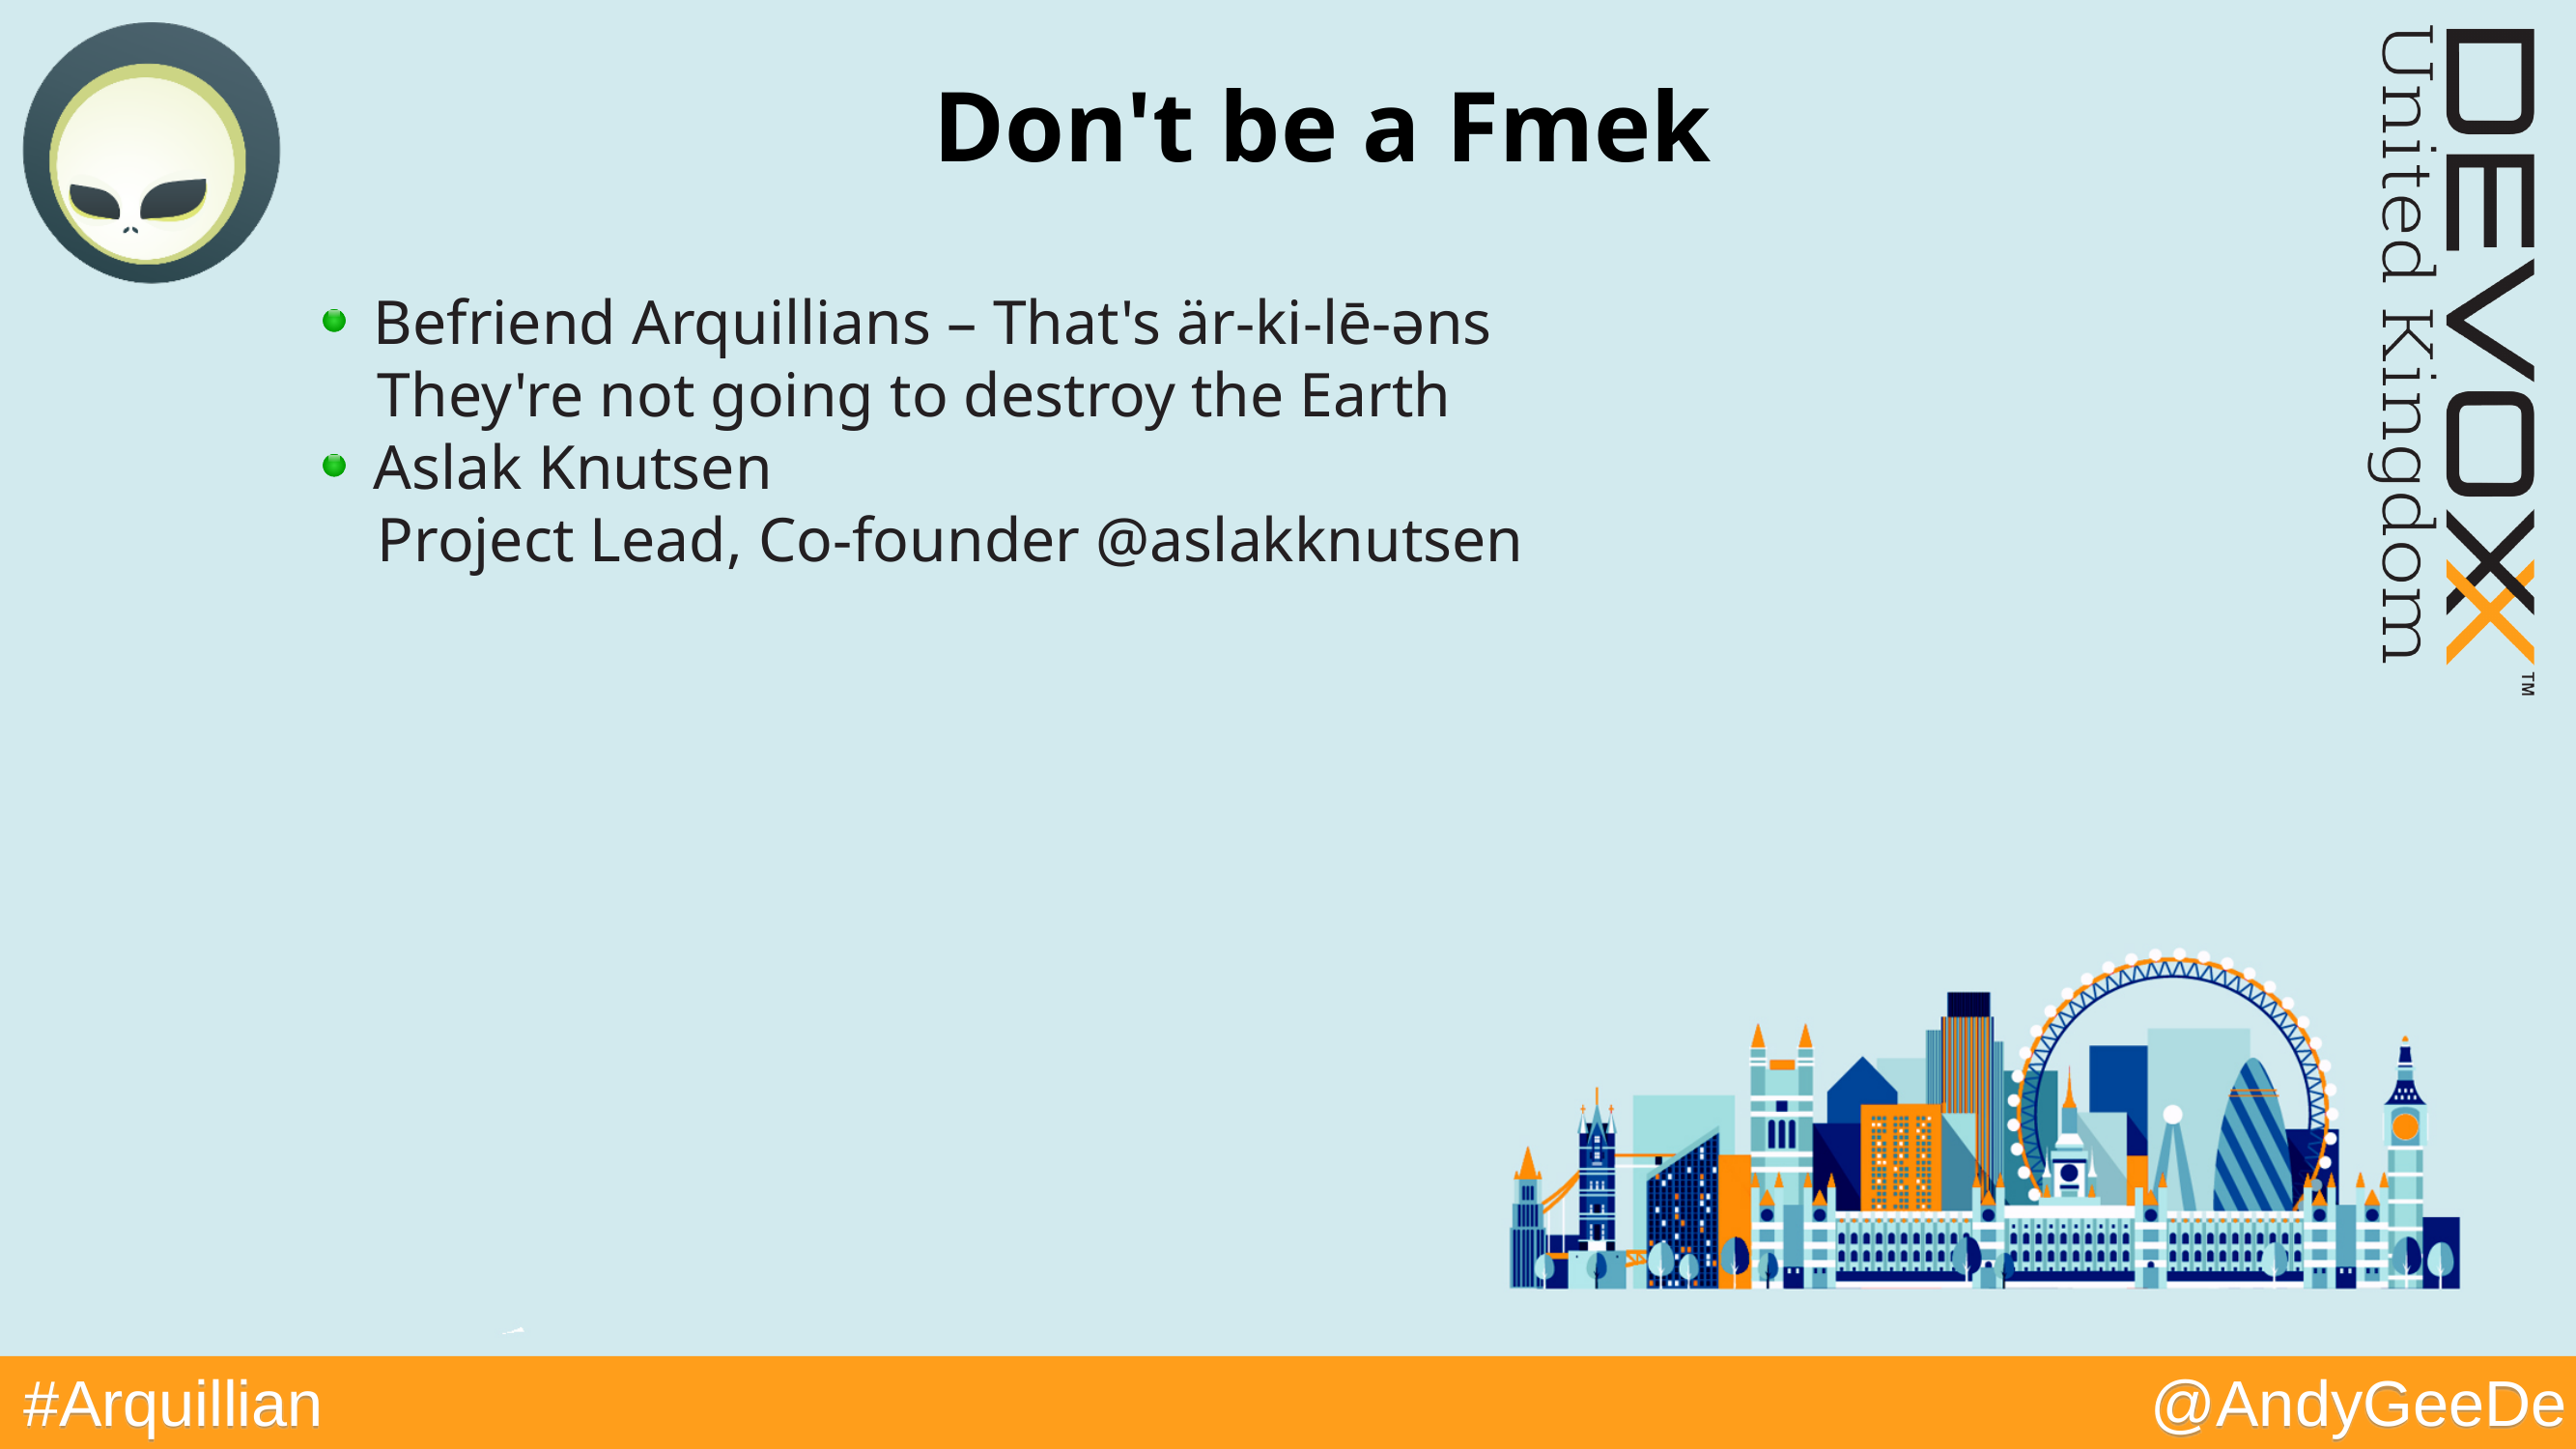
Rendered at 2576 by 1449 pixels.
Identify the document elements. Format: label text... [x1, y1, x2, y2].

picture [0, 0, 2576, 1355]
title Don't be a Fmek [197, 58, 2448, 243]
list Befriend Arquillians – That's är-ki-lē-əns They're not going to destroy the Earth Aslak Knutsen Project Lead, Co-founder @aslakknutsen [304, 284, 2394, 1229]
